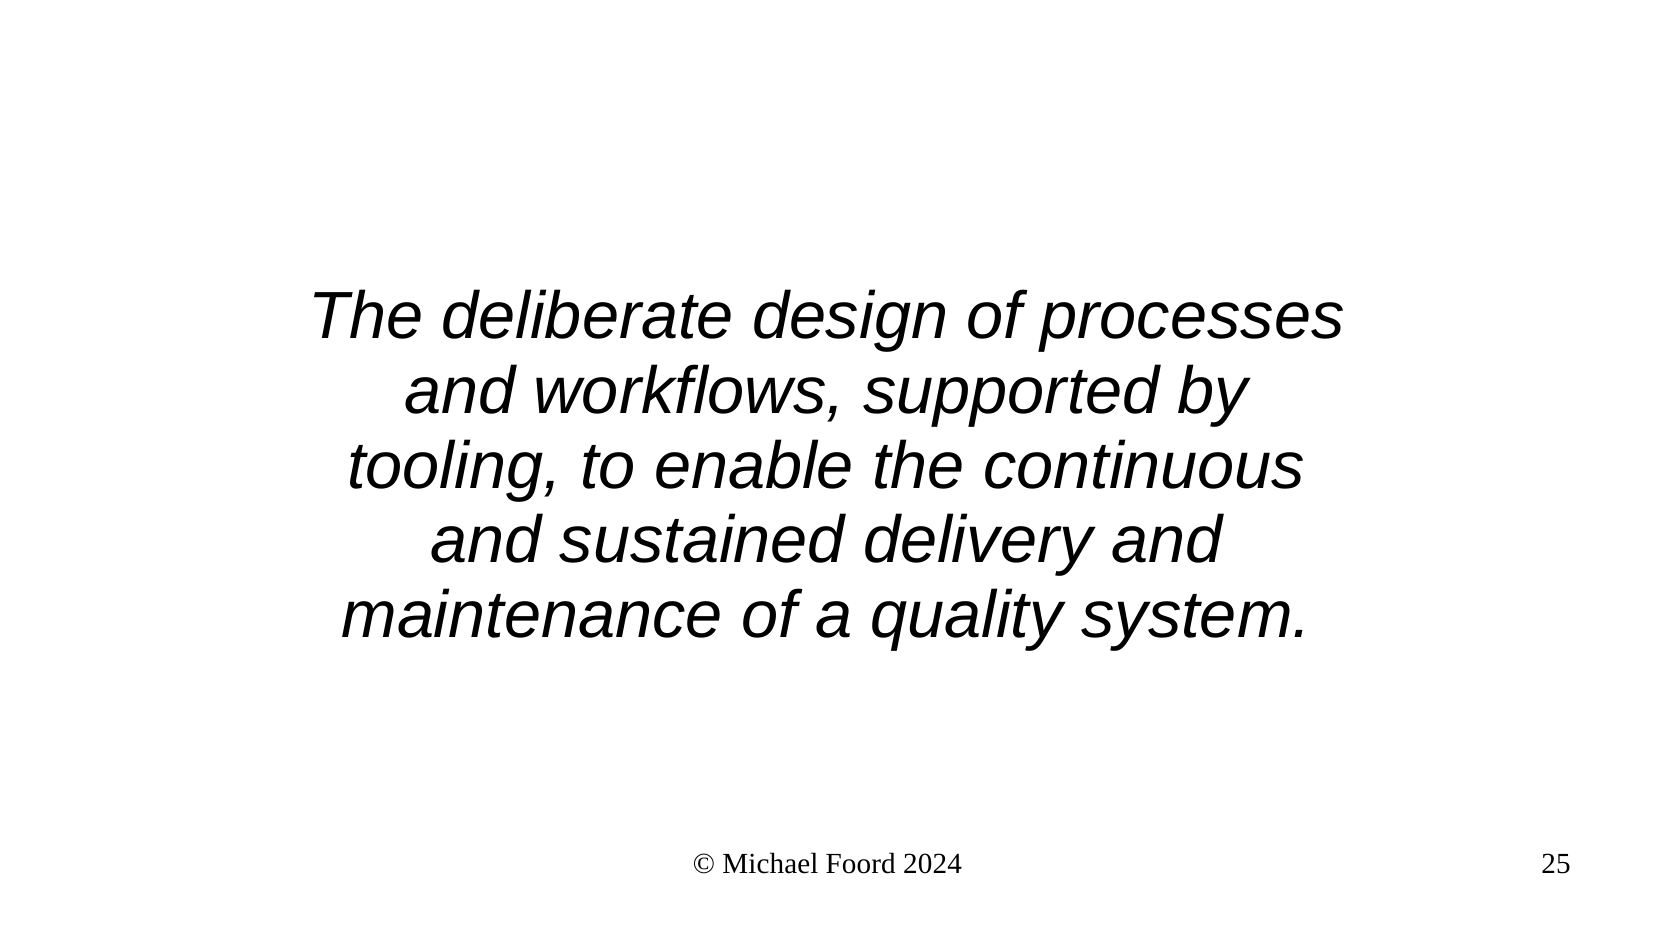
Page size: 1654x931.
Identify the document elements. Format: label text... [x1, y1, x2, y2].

text_box The deliberate design of processes and workflows, supported by tooling, to enable the continuous and sustained delivery and maintenance of a quality system. [301, 152, 1353, 778]
